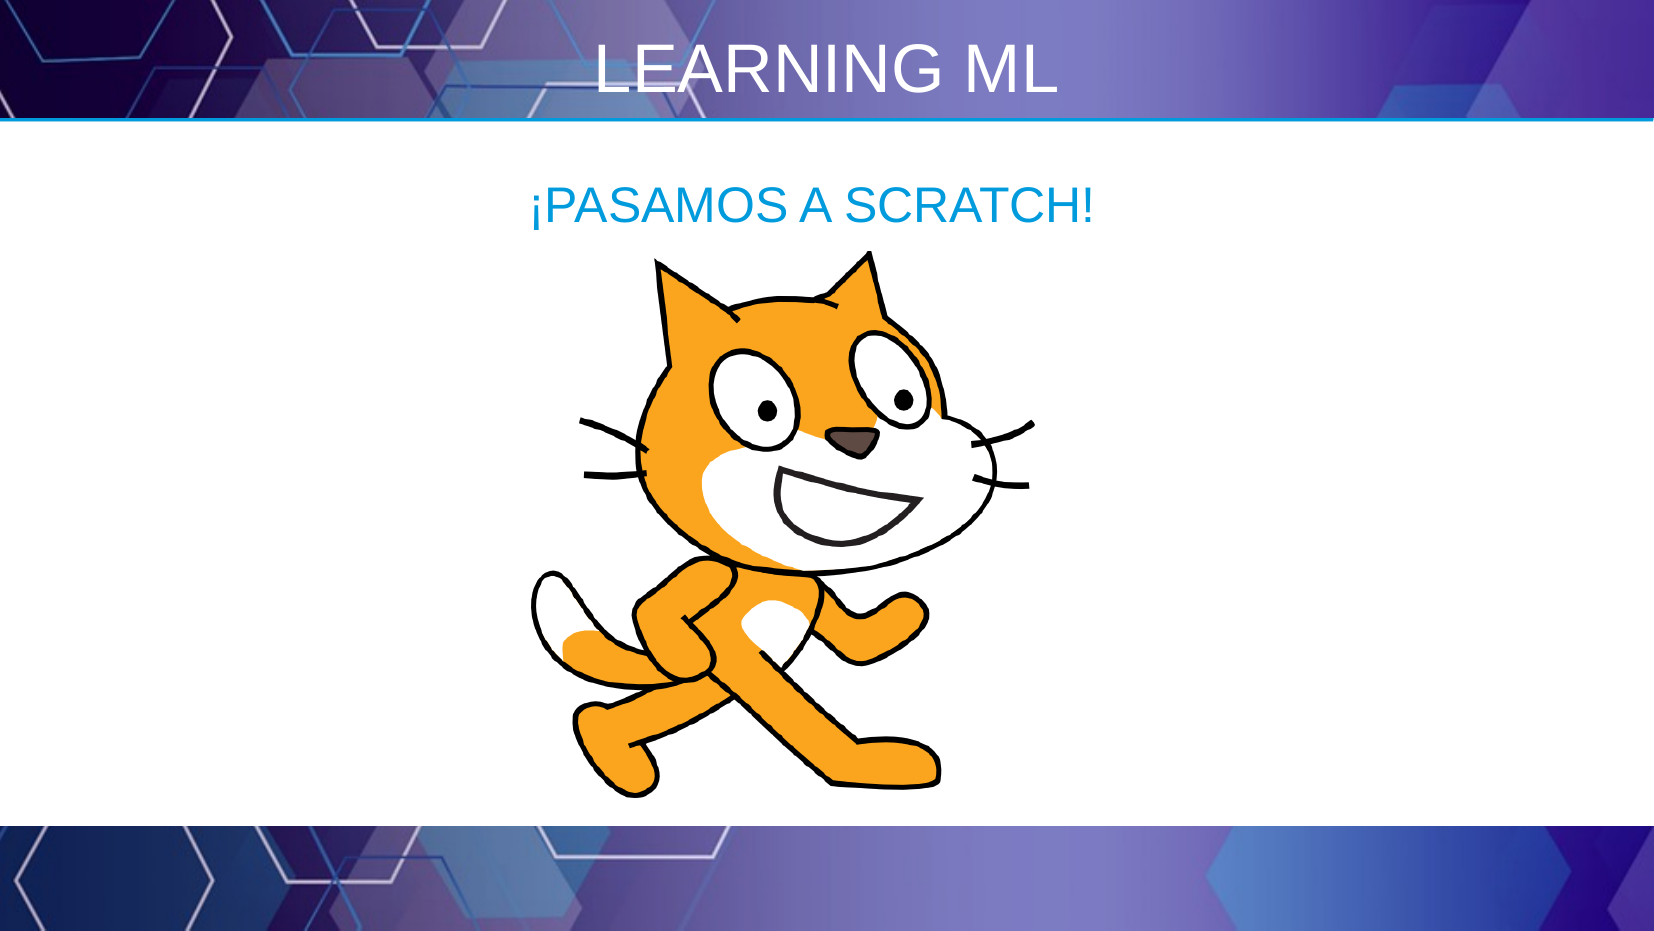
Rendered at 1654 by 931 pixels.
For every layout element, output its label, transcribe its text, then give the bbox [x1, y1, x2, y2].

picture [0, 0, 1654, 117]
title LEARNING ML [59, 29, 1595, 108]
picture [0, 826, 1654, 931]
list ¡PASAMOS A SCRATCH! [59, 177, 1565, 768]
picture [531, 251, 1035, 798]
